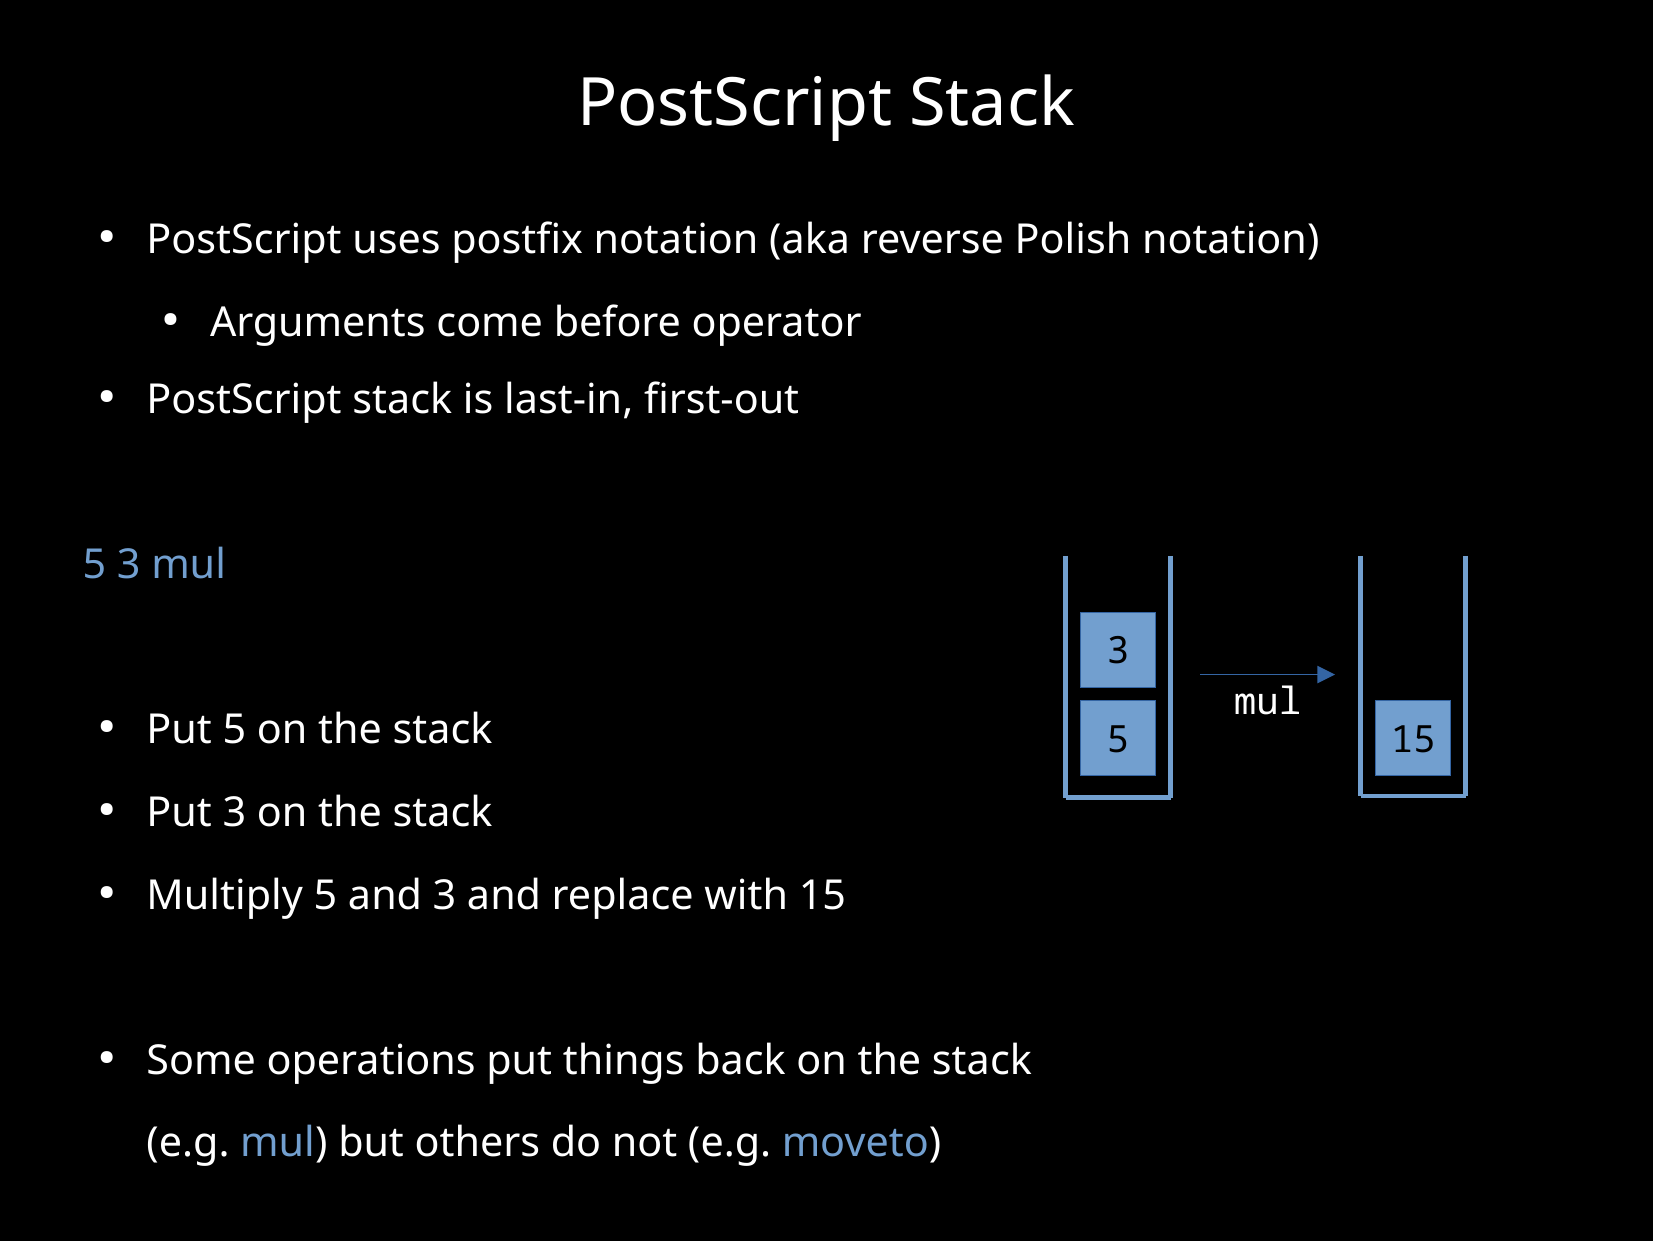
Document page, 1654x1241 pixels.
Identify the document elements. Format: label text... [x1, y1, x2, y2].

list PostScript uses postfix notation (aka reverse Polish notation) Arguments come before operator PostScript stack is last-in, first-out 5 3 mul Put 5 on the stack Put 3 on the stack Multiply 5 and 3 and replace with 15 Some operations put things back on the stack (e.g. mul) but others do not (e.g. moveto) [82, 210, 1591, 1171]
text_box 15 [1375, 700, 1451, 776]
title PostScript Stack [82, 49, 1571, 151]
text_box 5 [1080, 700, 1156, 776]
text_box 3 [1080, 612, 1156, 688]
